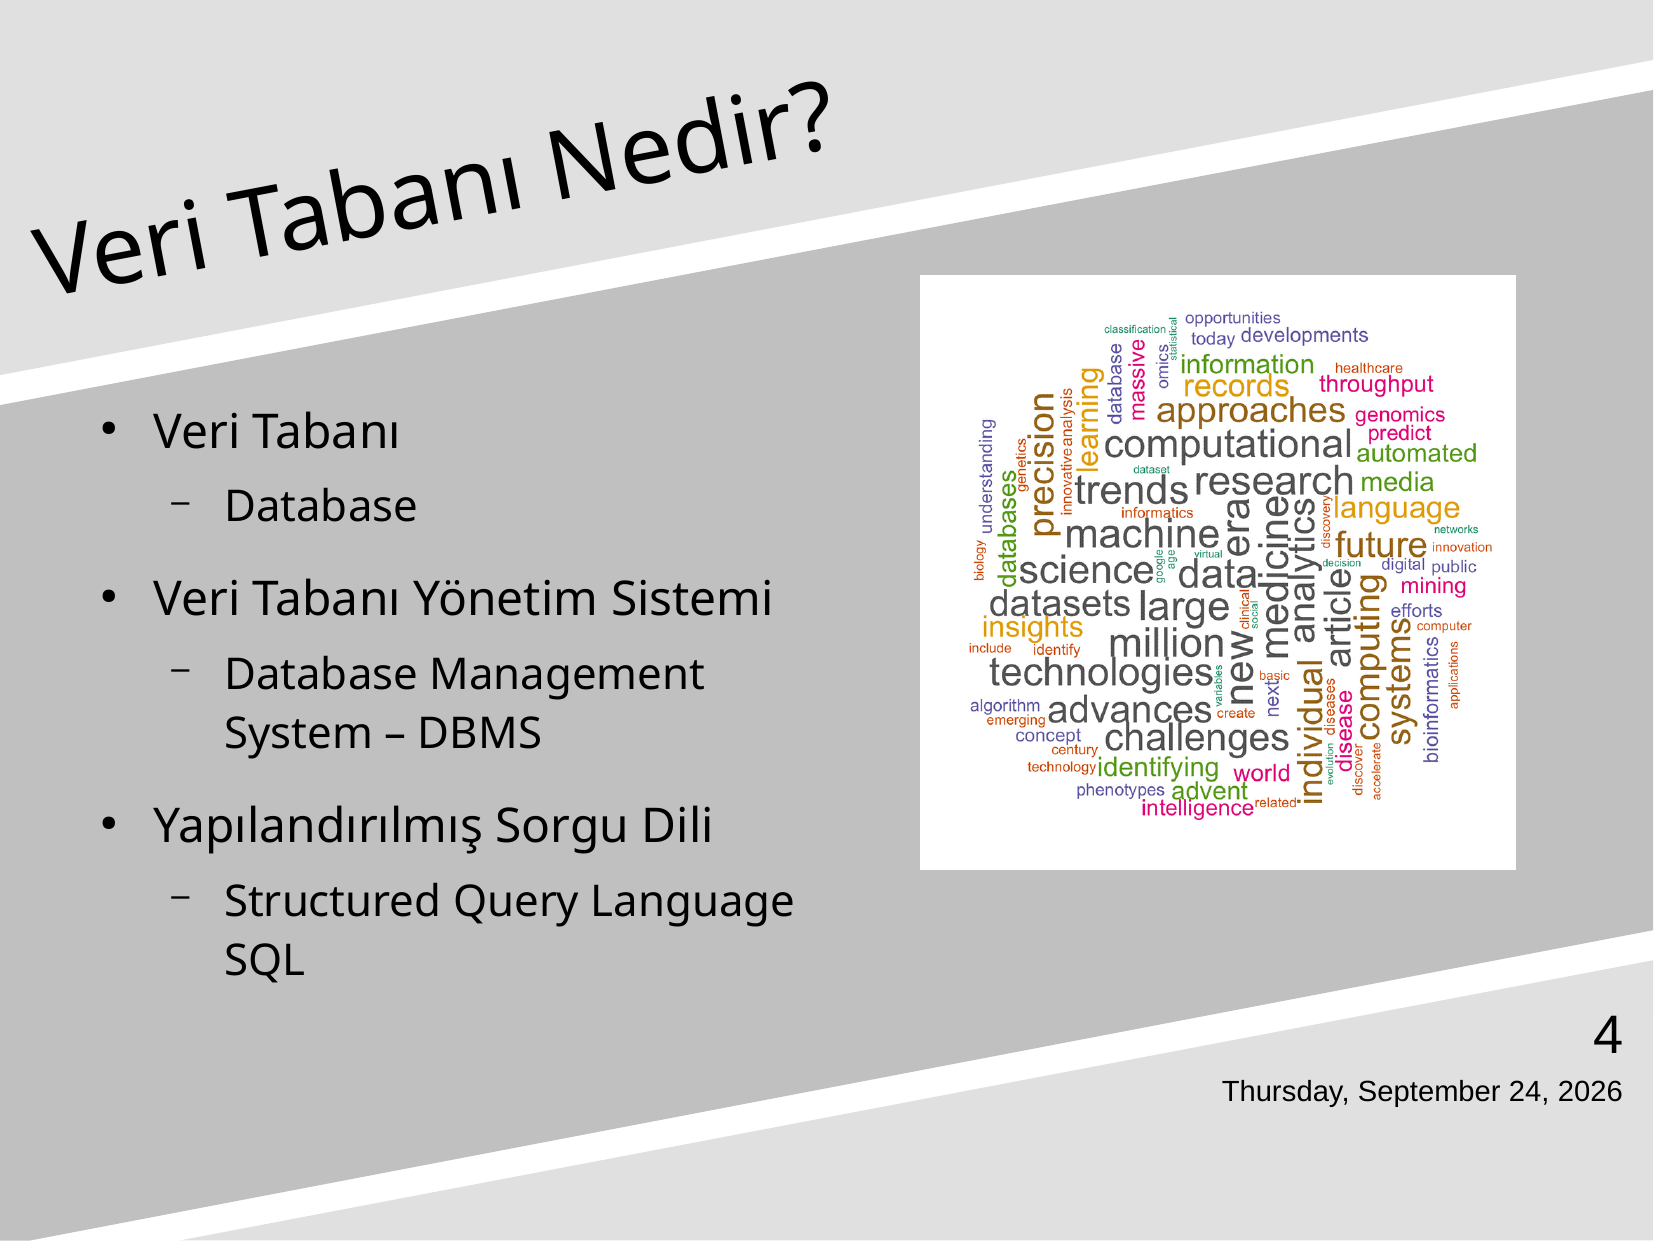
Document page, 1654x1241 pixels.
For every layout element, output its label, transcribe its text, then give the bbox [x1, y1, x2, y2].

list Veri Tabanı Database Veri Tabanı Yönetim Sistemi Database Management System – DBMS Yapılandırılmış Sorgu Dili Structured Query Language SQL [82, 390, 841, 1036]
picture [920, 275, 1516, 871]
title Veri Tabanı Nedir? [17, 0, 1518, 365]
